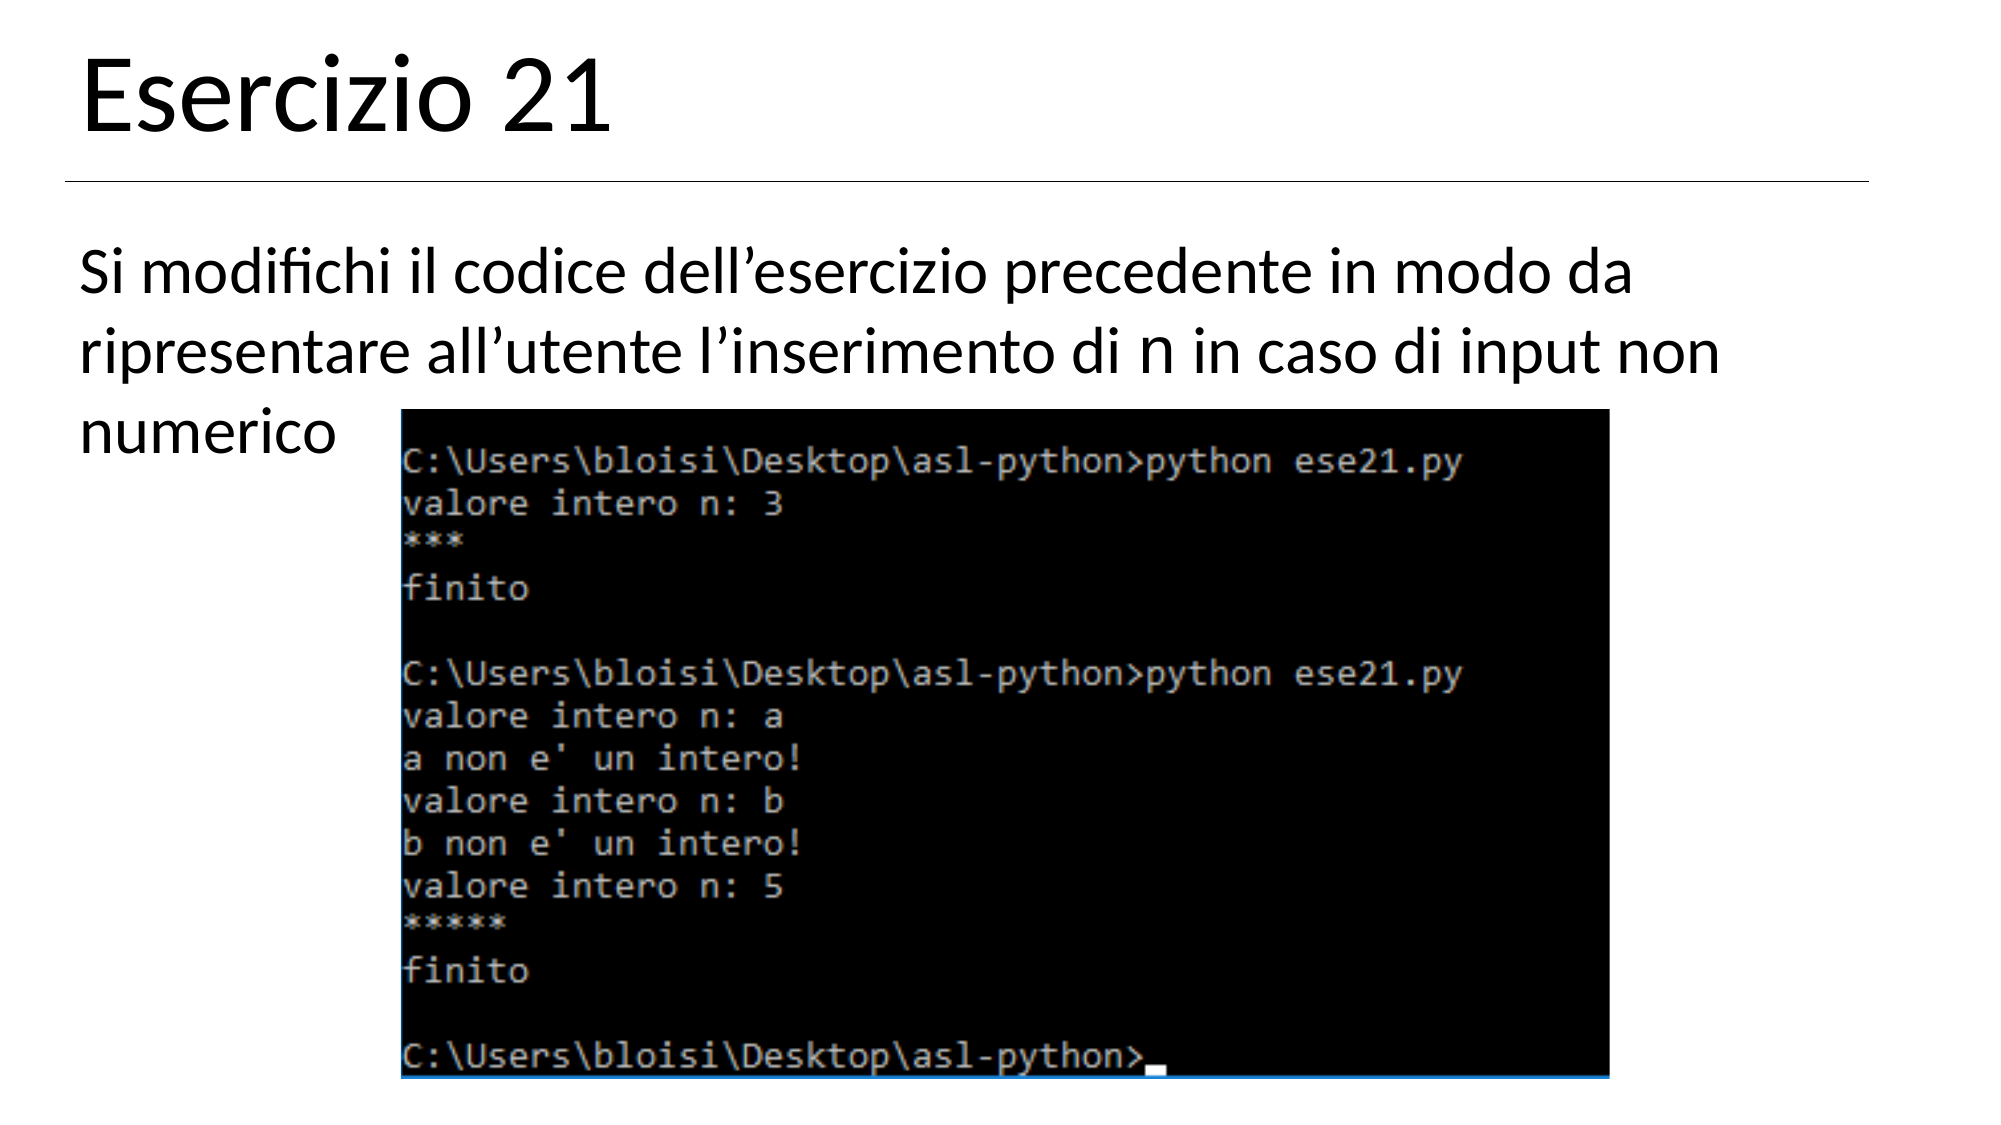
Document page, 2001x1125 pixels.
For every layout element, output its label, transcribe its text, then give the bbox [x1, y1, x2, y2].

text_box Si modifichi il codice dell’esercizio precedente in modo da ripresentare all’utente l’inserimento di n in caso di input non numerico [65, 219, 1800, 474]
picture [400, 409, 1610, 1079]
text_box Esercizio 21 [64, 26, 1899, 184]
